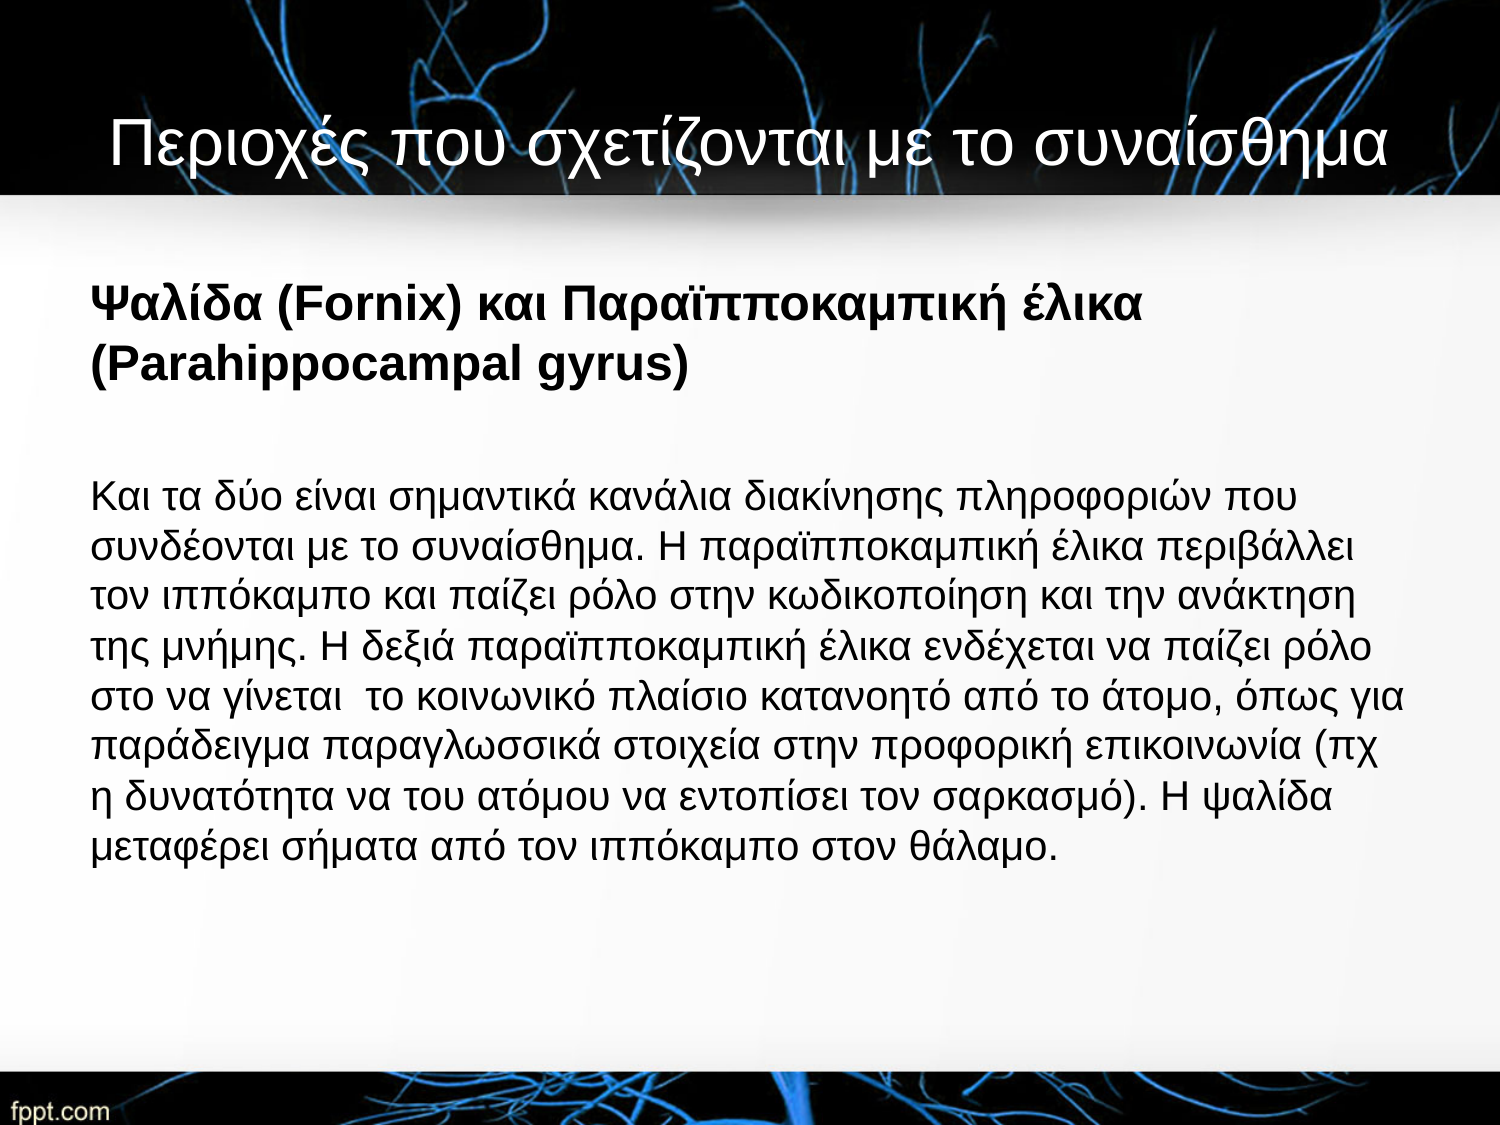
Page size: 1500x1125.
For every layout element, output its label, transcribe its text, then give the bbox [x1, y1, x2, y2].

picture [0, 0, 1500, 1125]
title Περιοχές που σχετίζονται με το συναίσθημα [75, 45, 1425, 233]
list Ψαλίδα (Fornix) και Παραϊπποκαμπική έλικα (Parahippocampal gyrus) Και τα δύο είναι σημαντικά κανάλια διακίνησης πληροφοριών που συνδέονται με το συναίσθημα. Η παραϊπποκαμπική έλικα περιβάλλει τον ιππόκαμπο και παίζει ρόλο στην κωδικοποίηση και την ανάκτηση της μνήμης. Η δεξιά παραϊπποκαμπική έλικα ενδέχεται να παίζει ρόλο στο να γίνεται το κοινωνικό πλαίσιο κατανοητό από το άτομο, όπως για παράδειγμα παραγλωσσικά στοιχεία στην προφορική επικοινωνία (πχ η δυνατότητα να του ατόμου να εντοπίσει τον σαρκασμό). Η ψαλίδα μεταφέρει σήματα από τον ιππόκαμπο στον θάλαμο. [75, 262, 1425, 1005]
